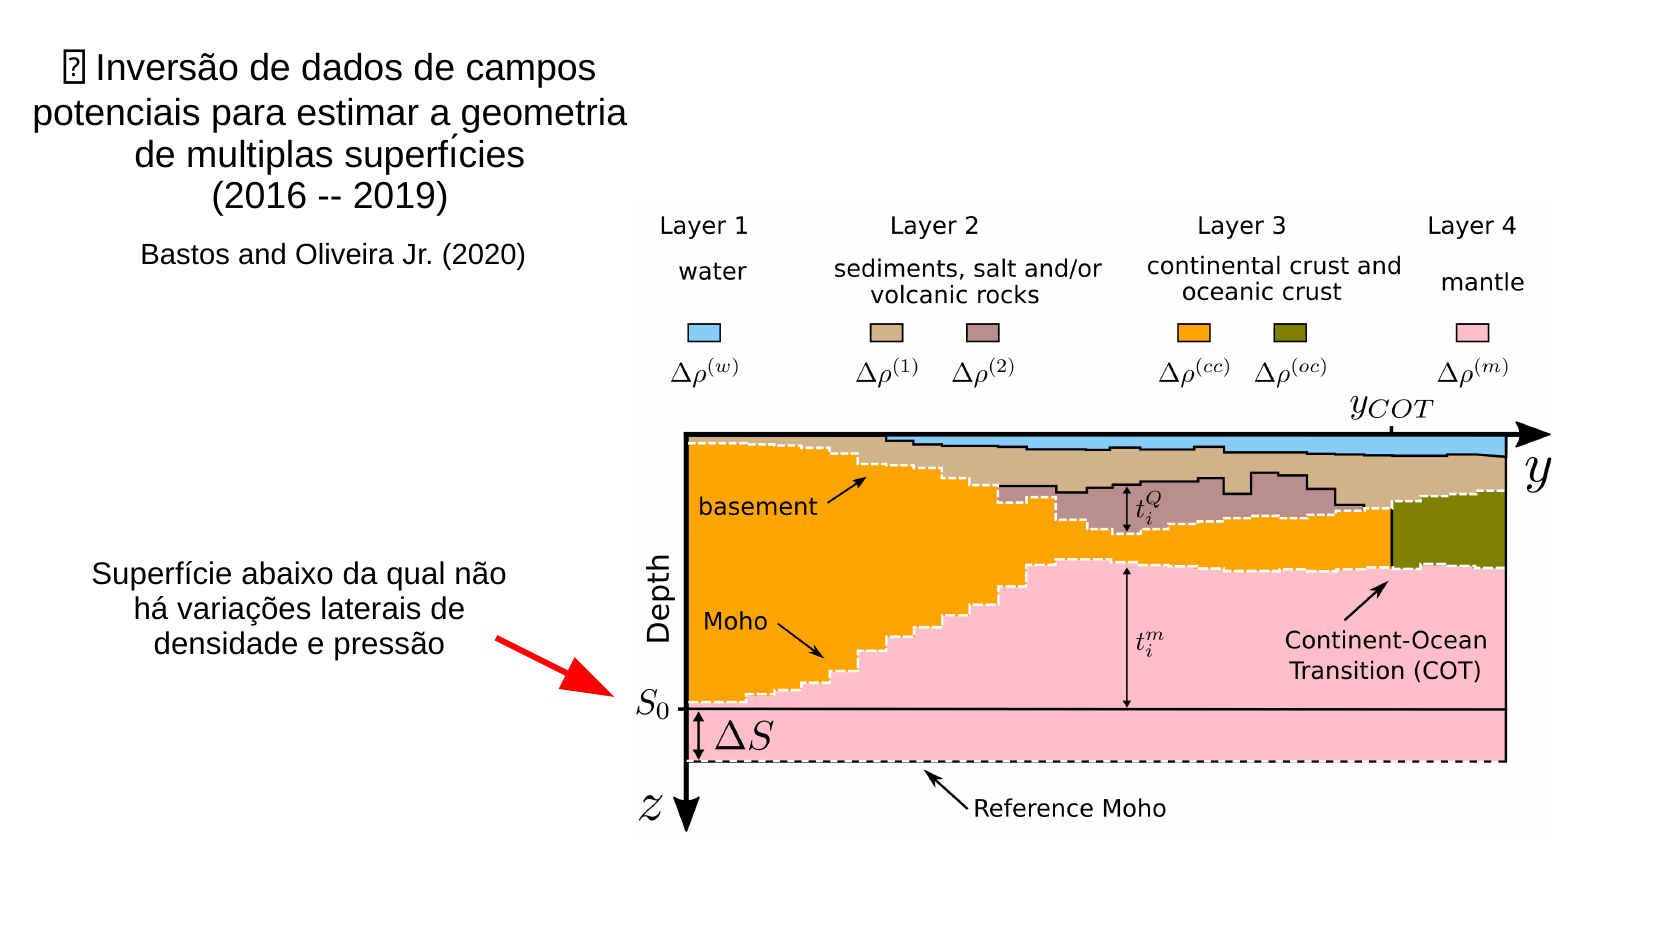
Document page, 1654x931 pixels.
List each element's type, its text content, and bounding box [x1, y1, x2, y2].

text_box Bastos and Oliveira Jr. (2020) [85, 230, 582, 278]
picture [625, 200, 1559, 847]
text_box Superfície abaixo da qual não há variações laterais de densidade e pressão [76, 549, 562, 669]
text_box ⍰ Inversão de dados de campos potenciais para estimar a geometria de multiplas superfı́cies (2016 -- 2019) [17, 32, 674, 249]
